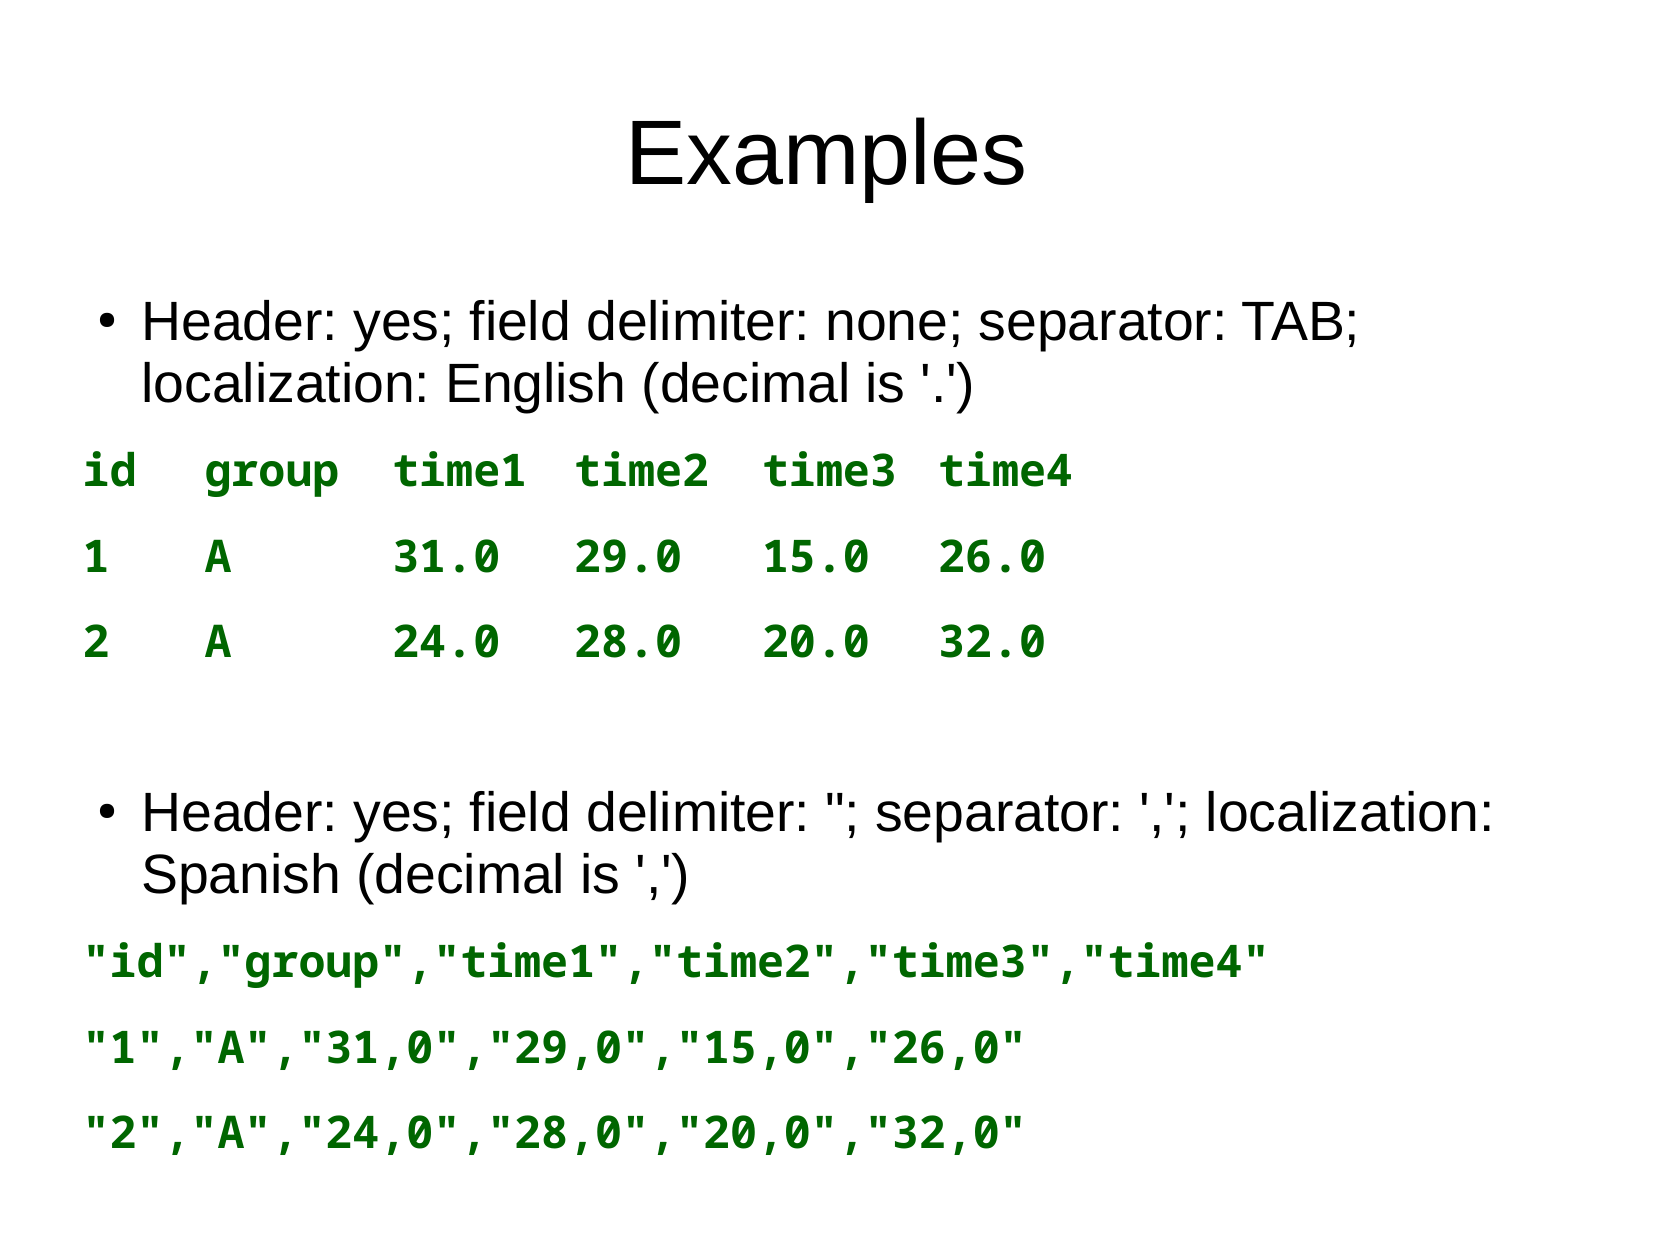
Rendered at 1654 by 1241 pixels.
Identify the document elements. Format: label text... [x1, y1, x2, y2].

title Examples [82, 49, 1571, 257]
list Header: yes; field delimiter: none; separator: TAB; localization: English (decimal is '.') id group time1 time2 time3 time4 1 A 31.0 29.0 15.0 26.0 2 A 24.0 28.0 20.0 32.0 Header: yes; field delimiter: "; separator: ','; localization: Spanish (decimal is ',') "id","group","time1","time2","time3","time4" "1","A","31,0","29,0","15,0","26,0" "2","A","24,0","28,0","20,0","32,0" [82, 290, 1571, 1170]
